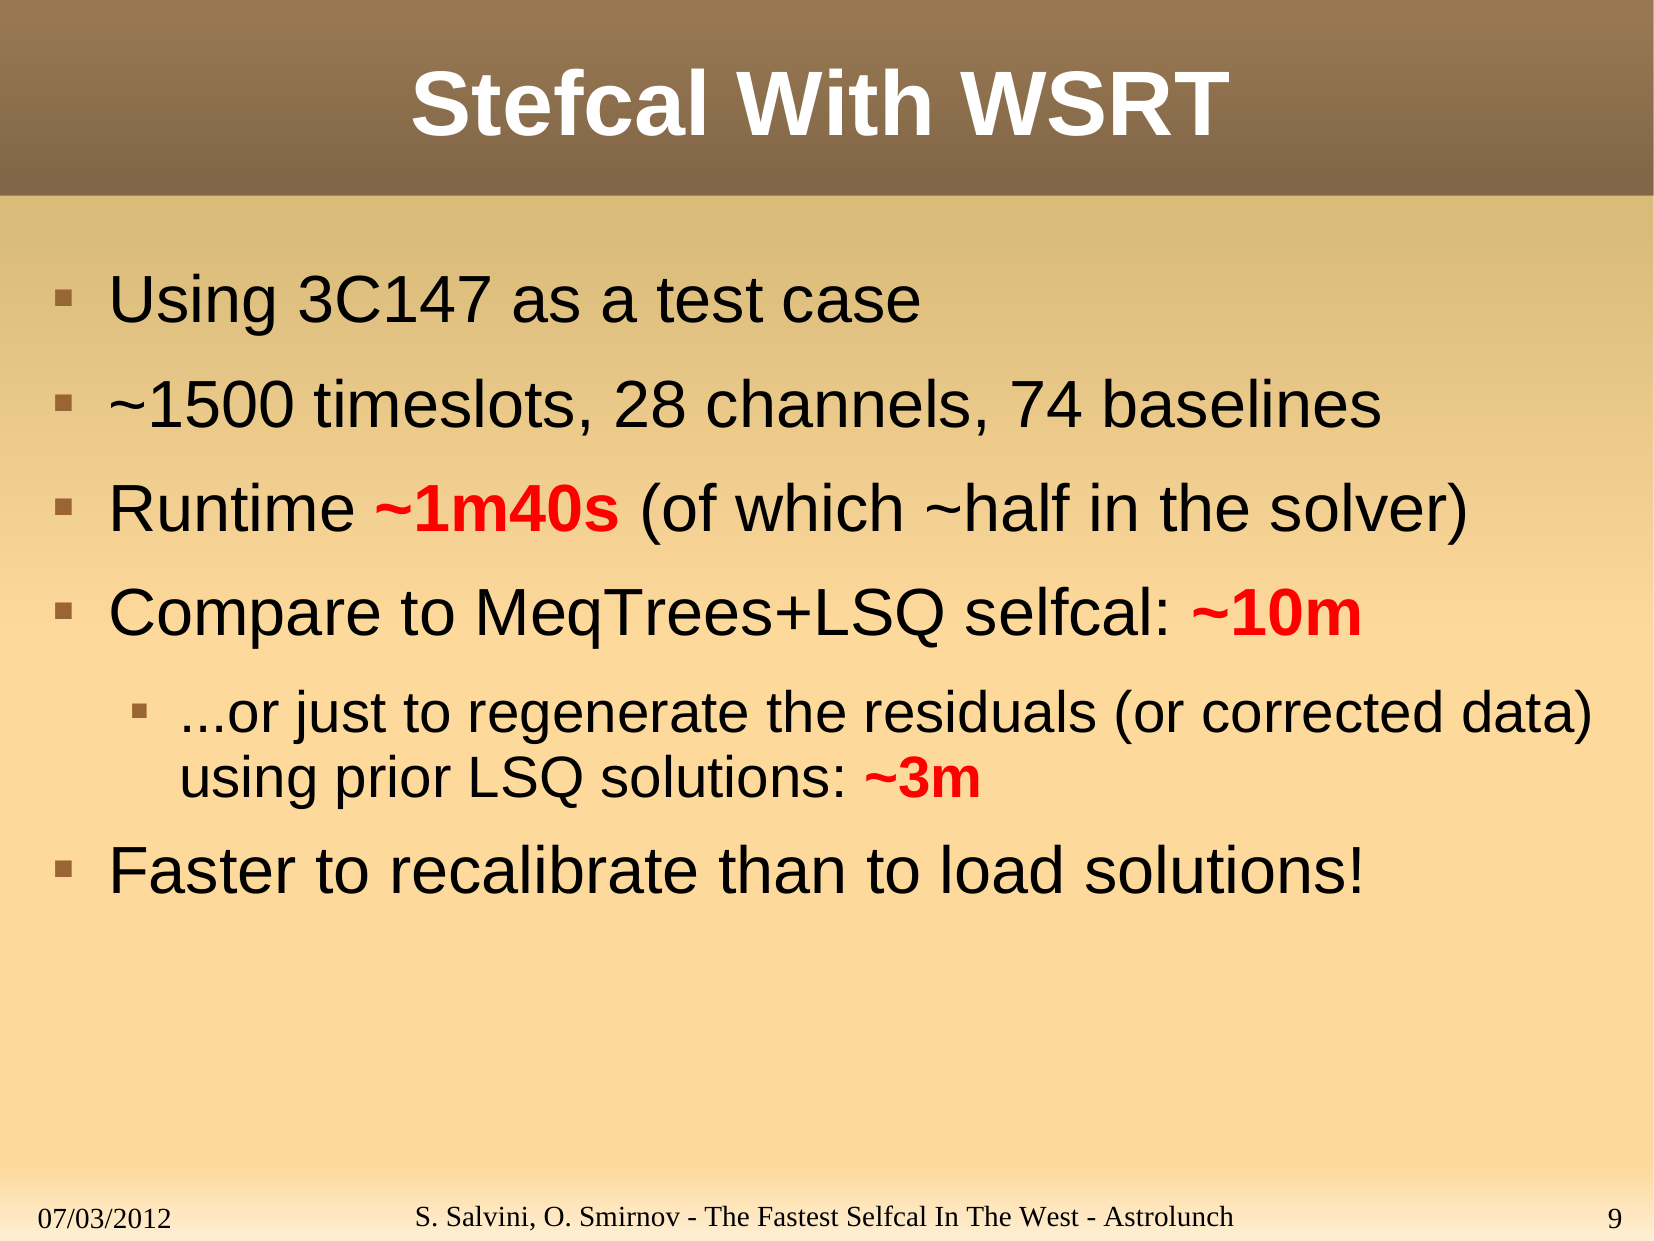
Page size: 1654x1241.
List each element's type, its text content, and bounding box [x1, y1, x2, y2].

picture [0, 0, 1654, 1241]
list Using 3C147 as a test case ~1500 timeslots, 28 channels, 74 baselines Runtime ~1m40s (of which ~half in the solver) Compare to MeqTrees+LSQ selfcal: ~10m ...or just to regenerate the residuals (or corrected data) using prior LSQ solutions: ~3m Faster to recalibrate than to load solutions! [37, 262, 1601, 1104]
title Stefcal With WSRT [76, 7, 1565, 200]
